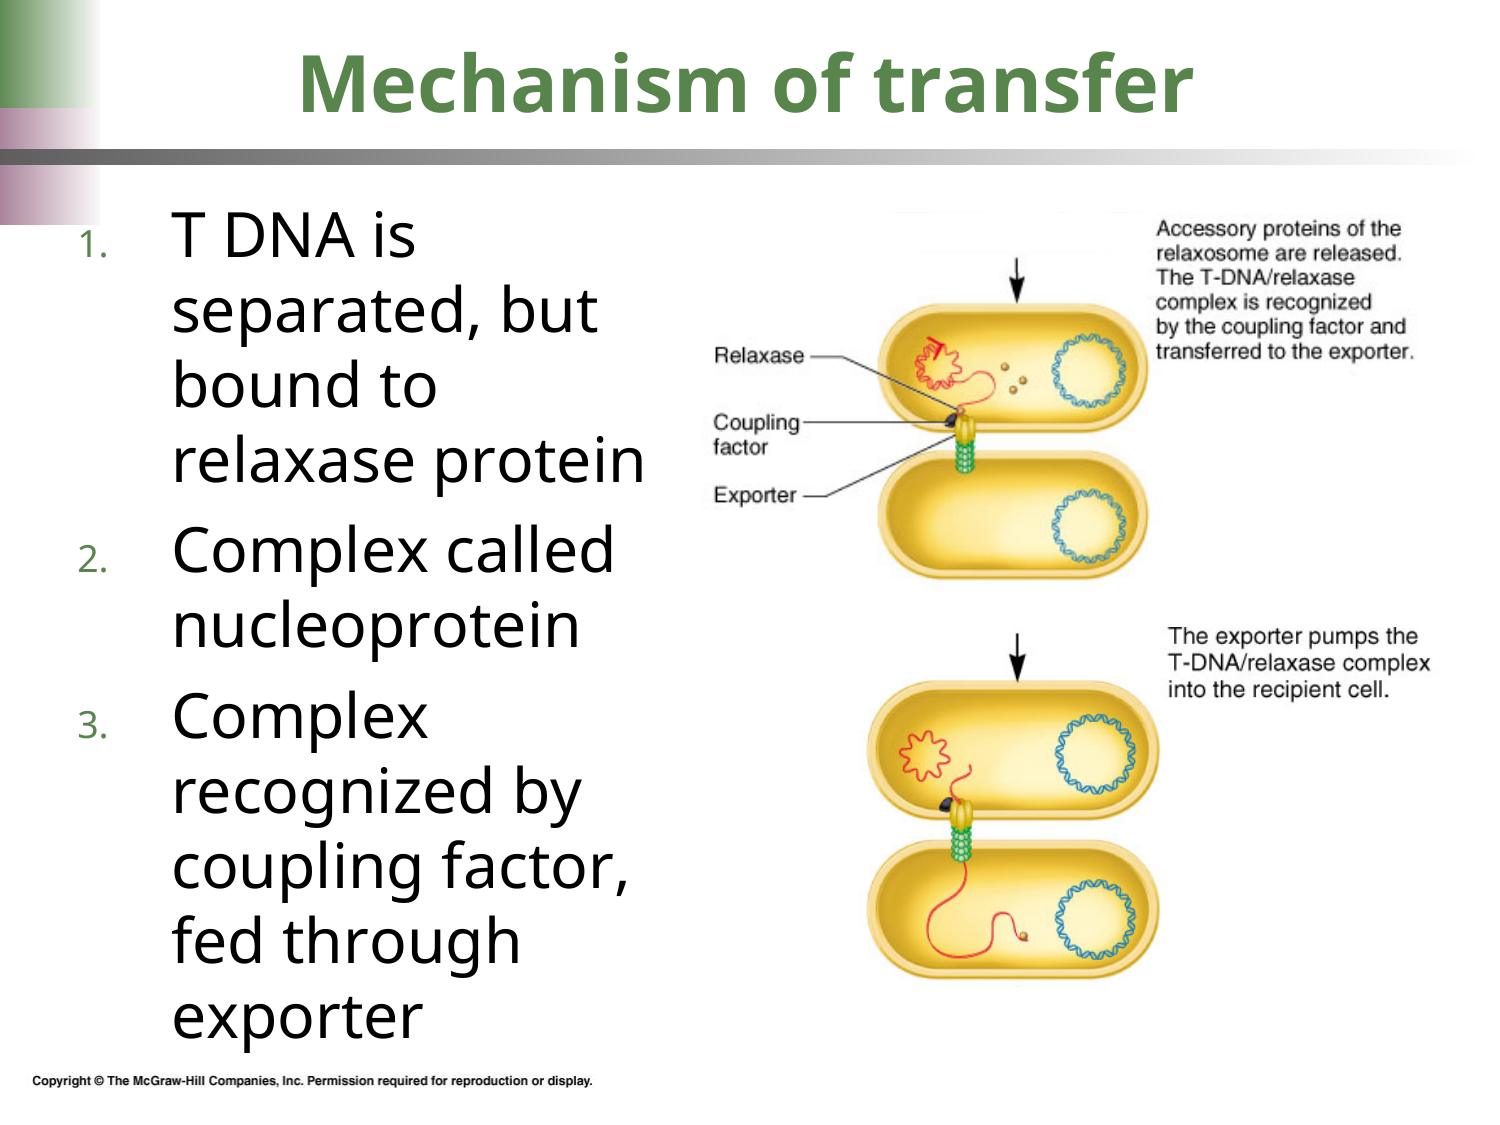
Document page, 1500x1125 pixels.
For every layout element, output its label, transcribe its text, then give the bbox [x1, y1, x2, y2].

picture [24, 1074, 601, 1088]
list T DNA is separated, but bound to relaxase protein Complex called nucleoprotein Complex recognized by coupling factor, fed through exporter [62, 187, 688, 1075]
title Mechanism of transfer [133, 24, 1359, 138]
picture [687, 212, 1426, 592]
picture [849, 627, 1450, 987]
